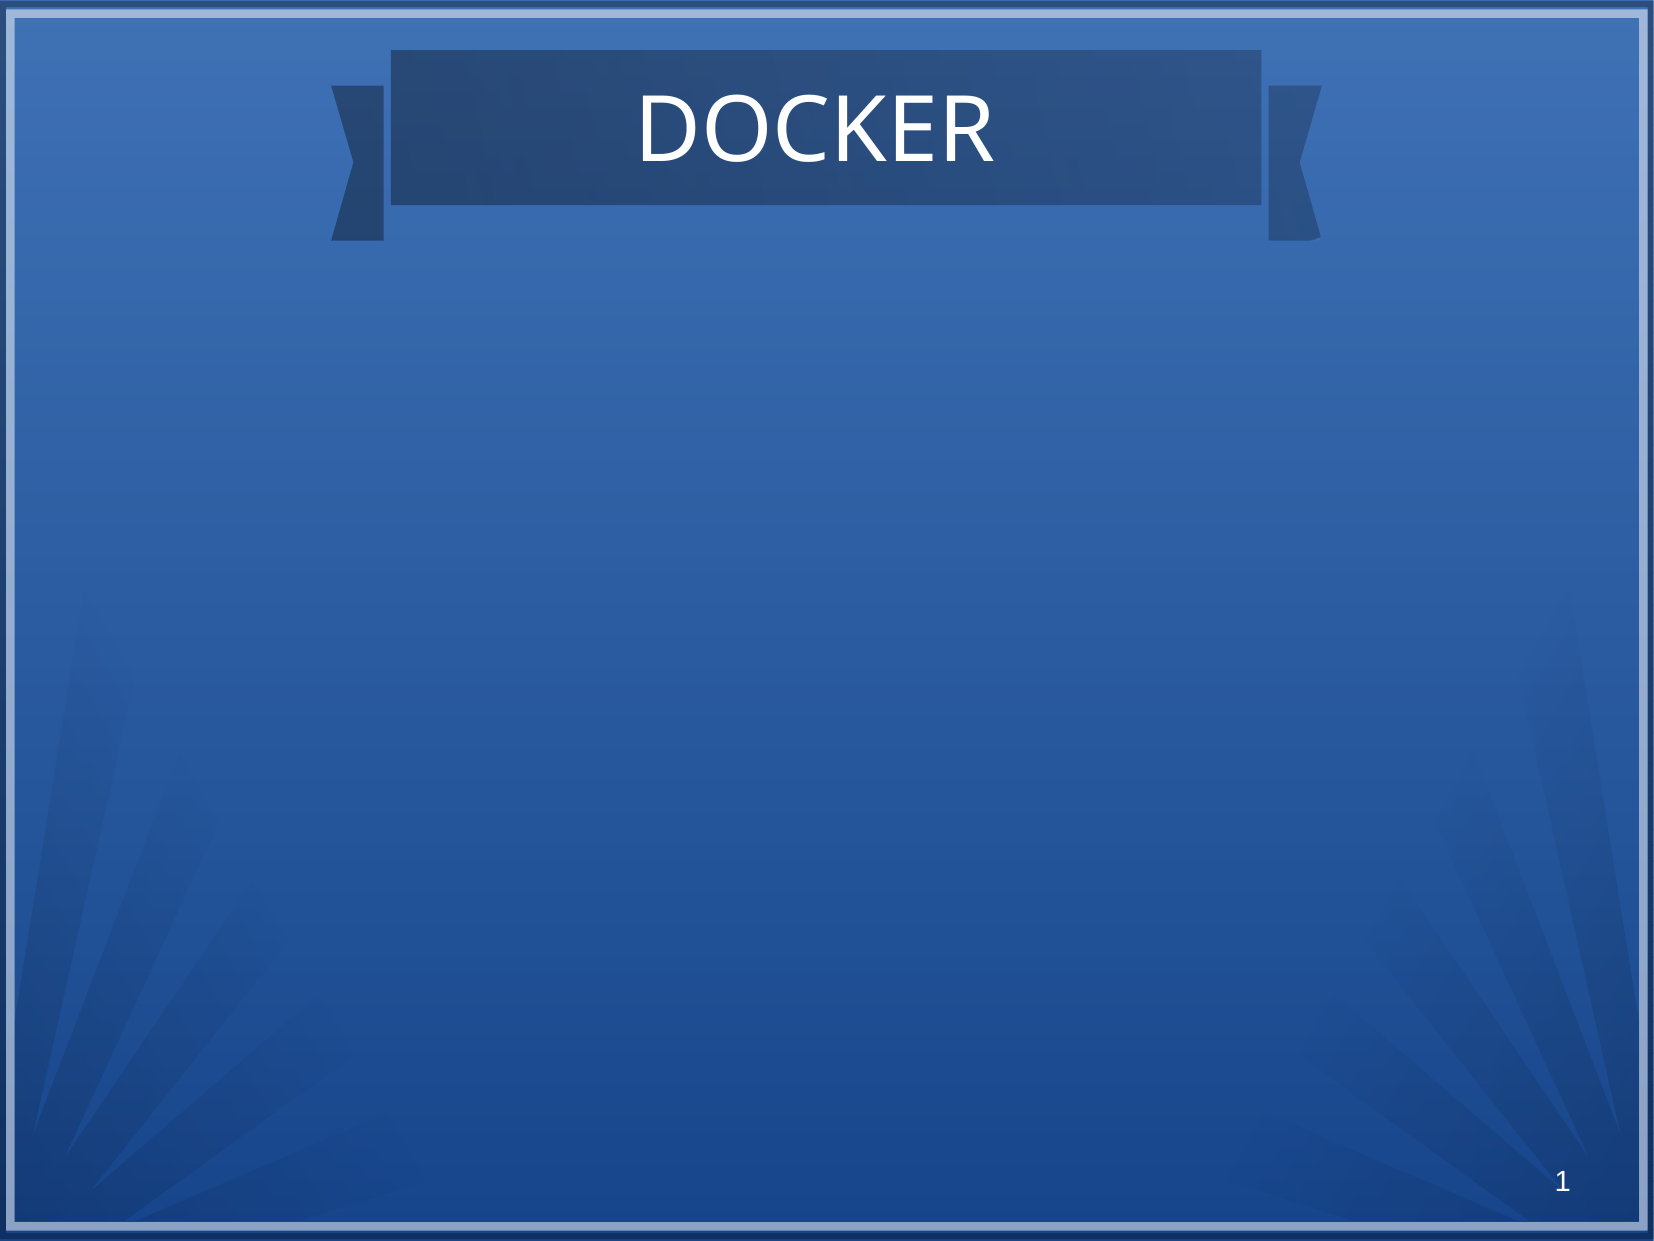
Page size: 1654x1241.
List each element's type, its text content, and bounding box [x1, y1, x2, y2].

title DOCKER [389, 47, 1264, 205]
